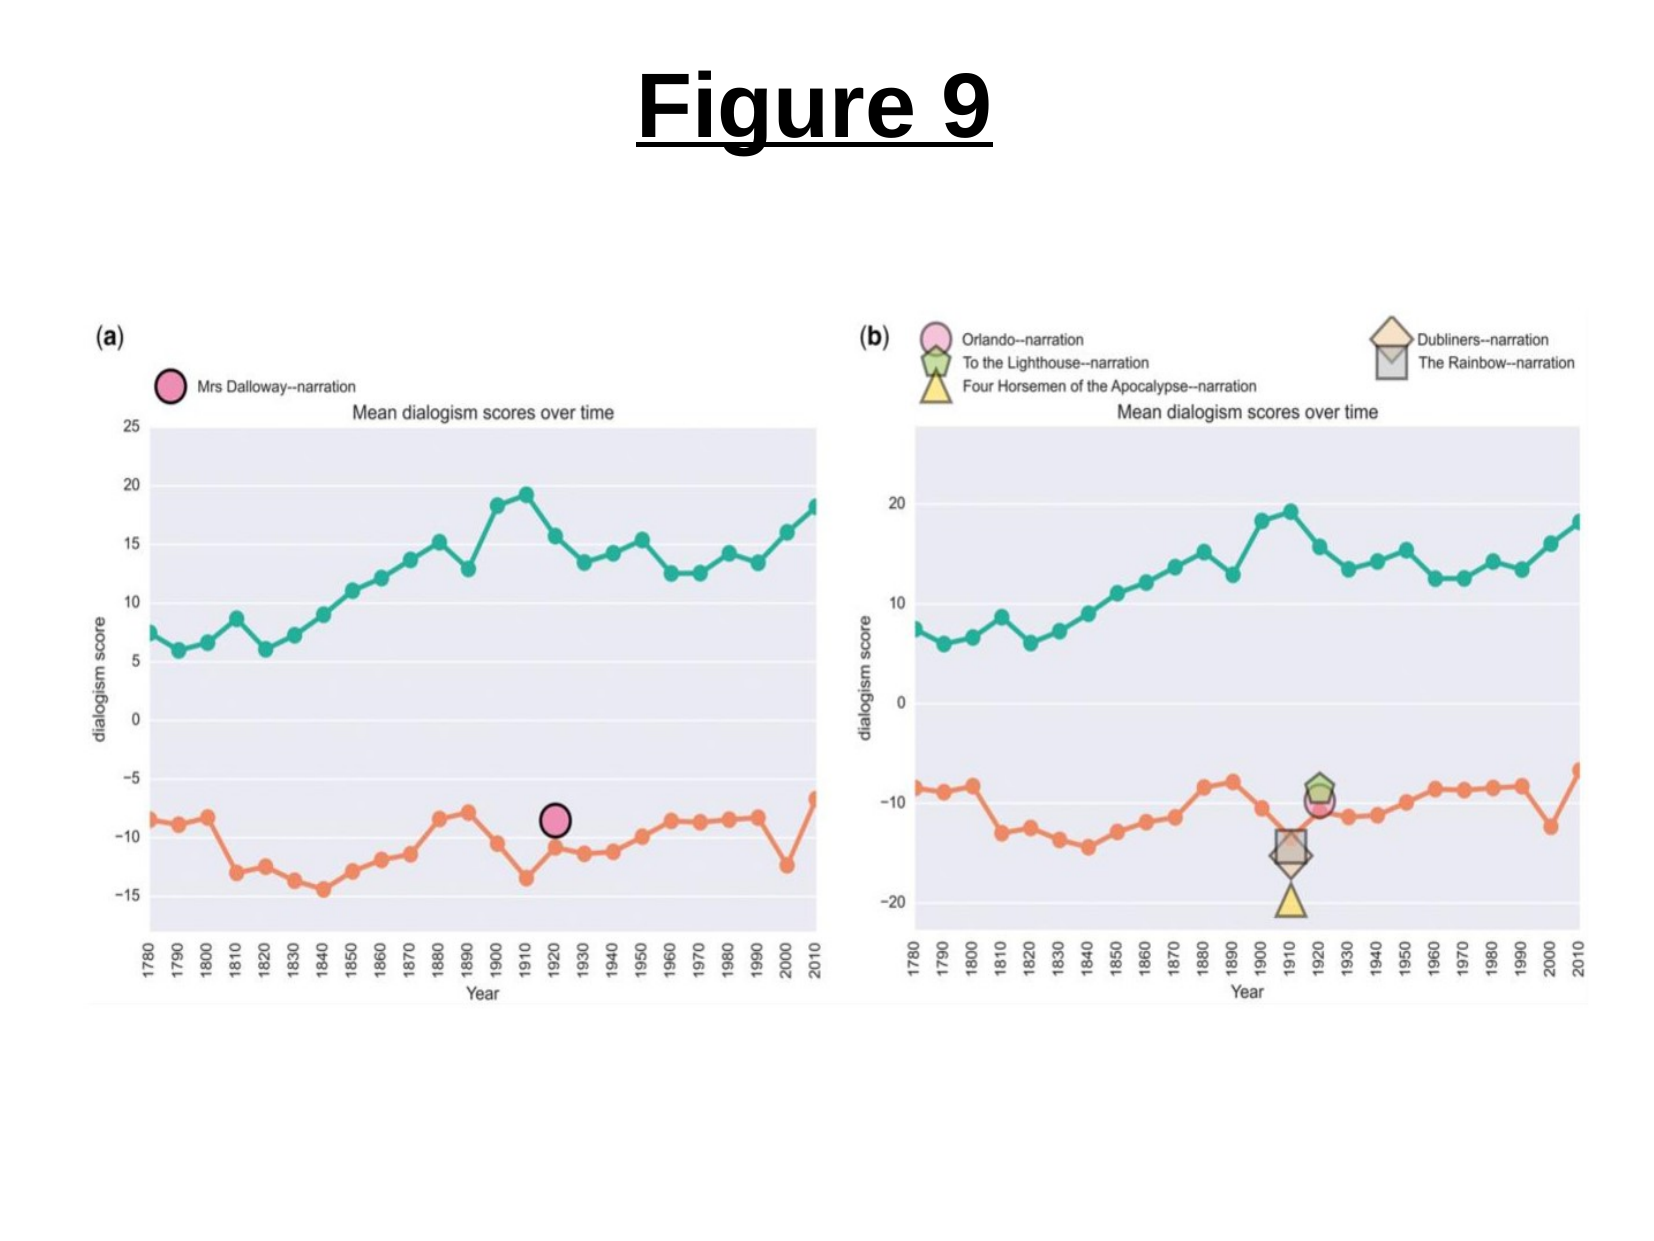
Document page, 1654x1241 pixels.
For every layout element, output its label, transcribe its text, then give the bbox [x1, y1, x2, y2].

title Figure 9 [271, 45, 1359, 166]
picture [0, 247, 1654, 1134]
